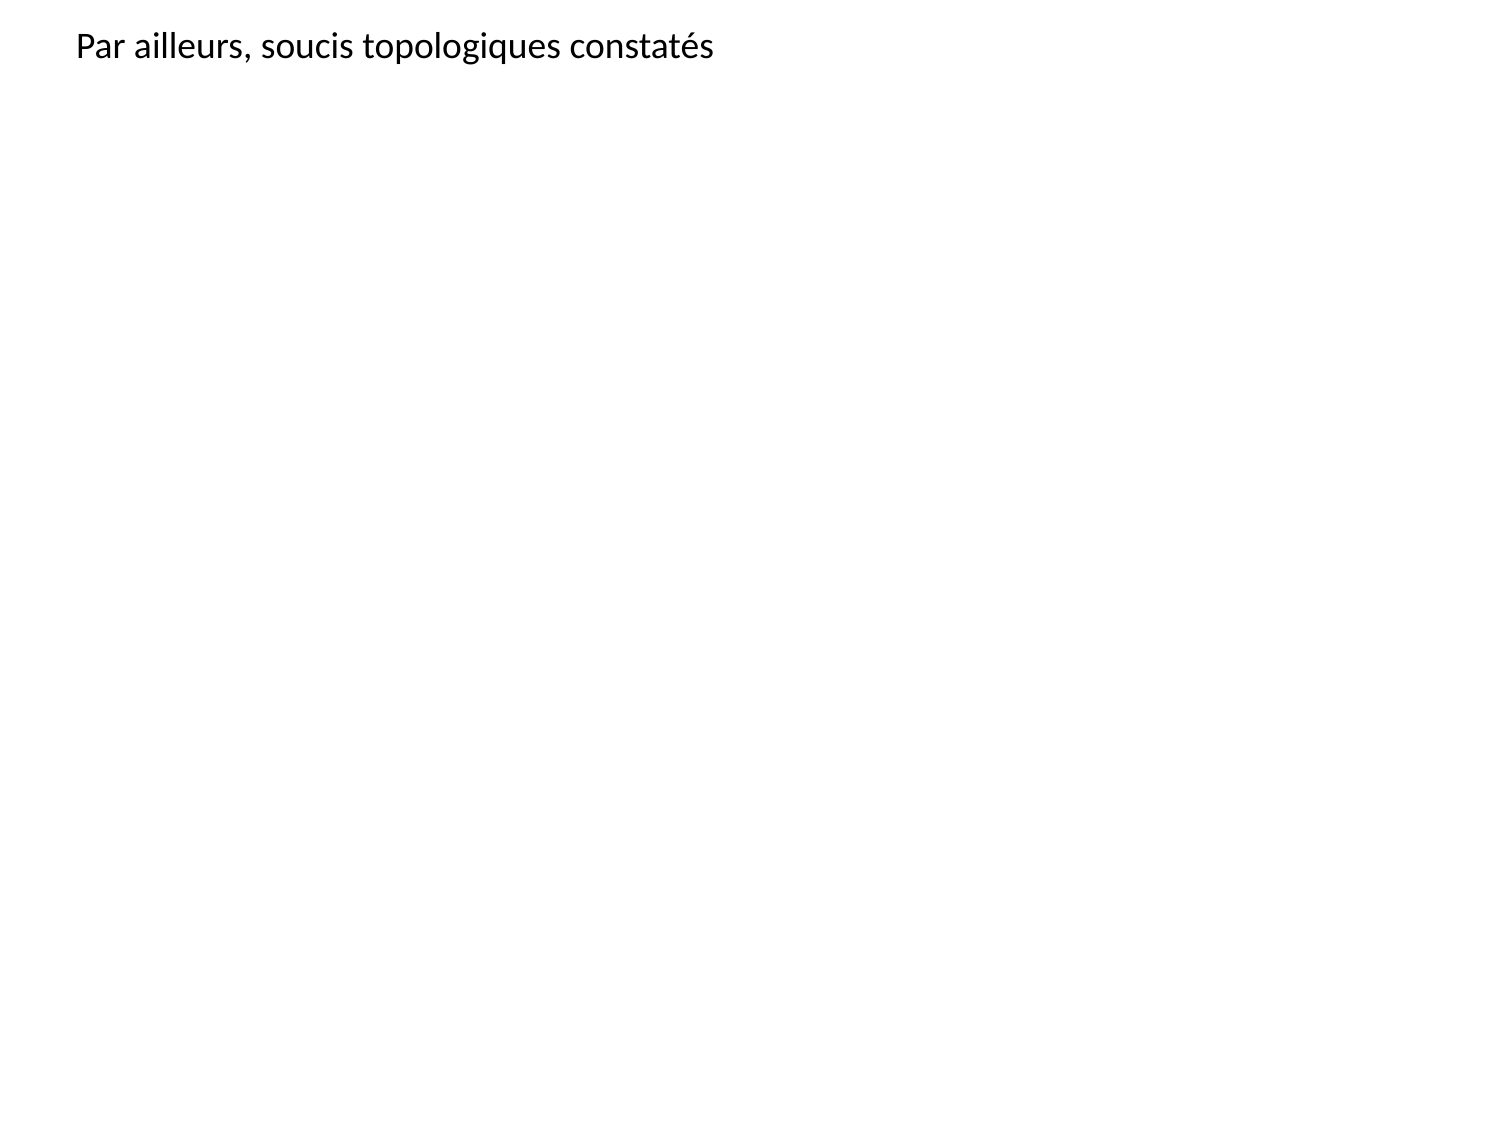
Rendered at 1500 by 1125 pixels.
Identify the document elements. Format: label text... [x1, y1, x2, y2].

text_box Par ailleurs, soucis topologiques constatés [61, 13, 730, 75]
